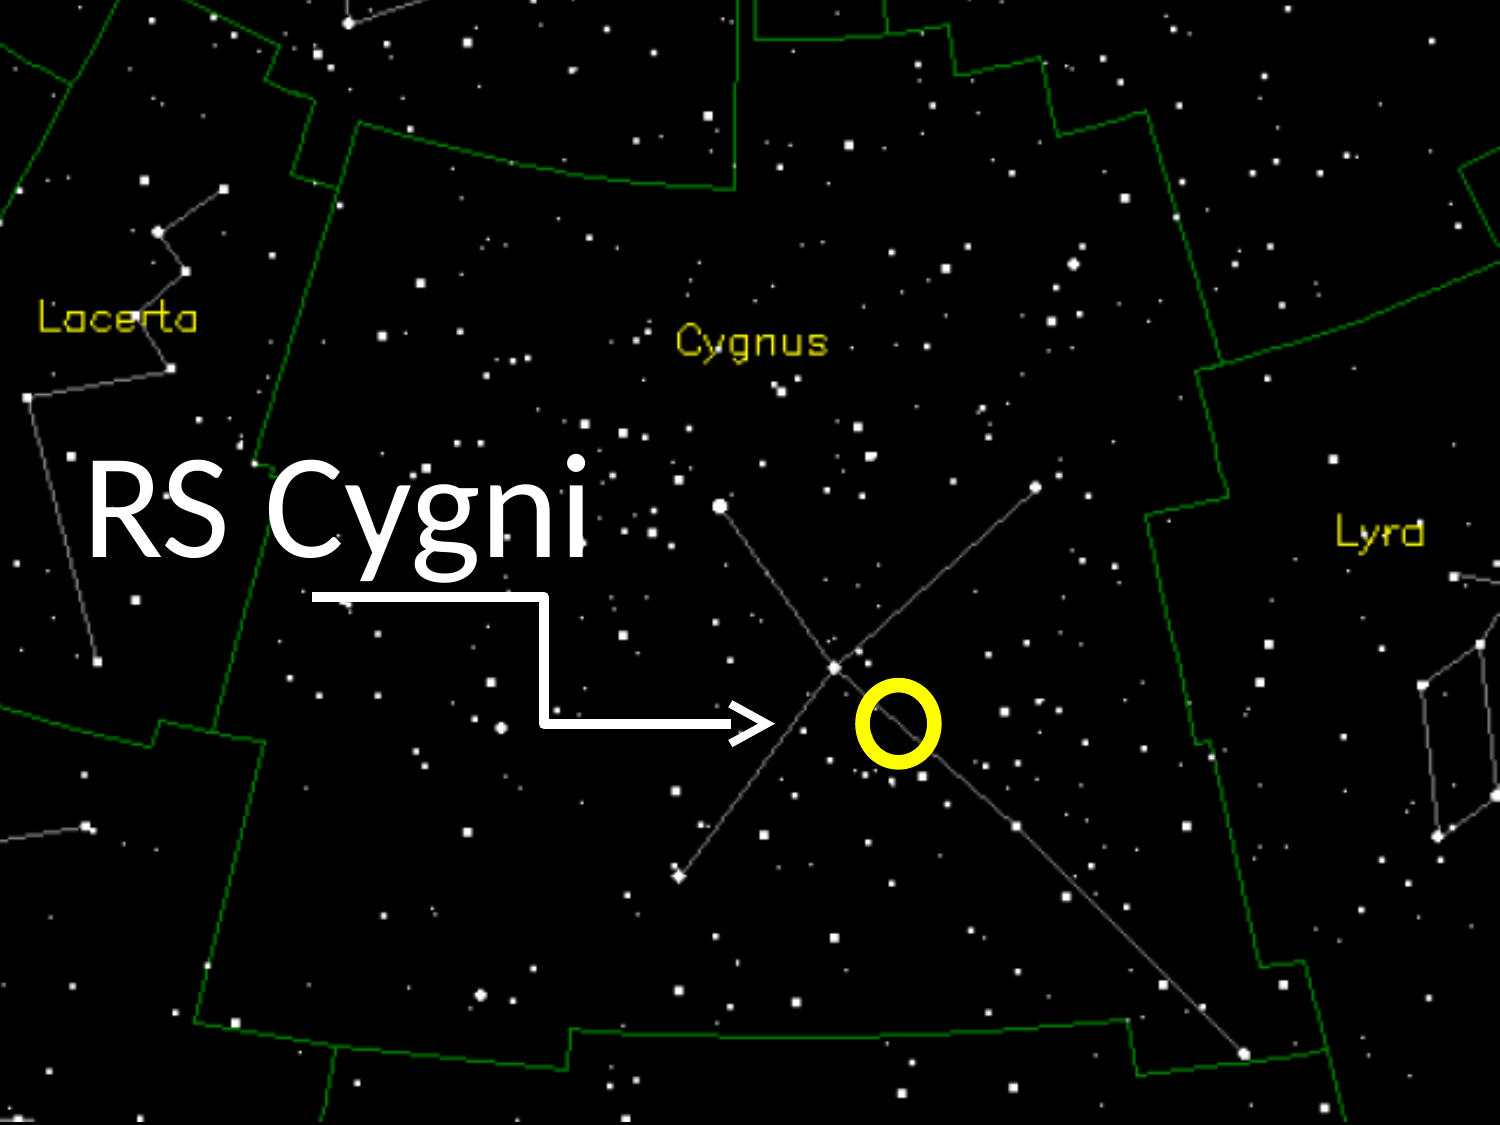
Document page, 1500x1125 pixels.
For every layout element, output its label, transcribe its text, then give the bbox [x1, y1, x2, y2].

text_box RS Cygni [67, 399, 755, 595]
picture [0, 0, 1500, 1122]
